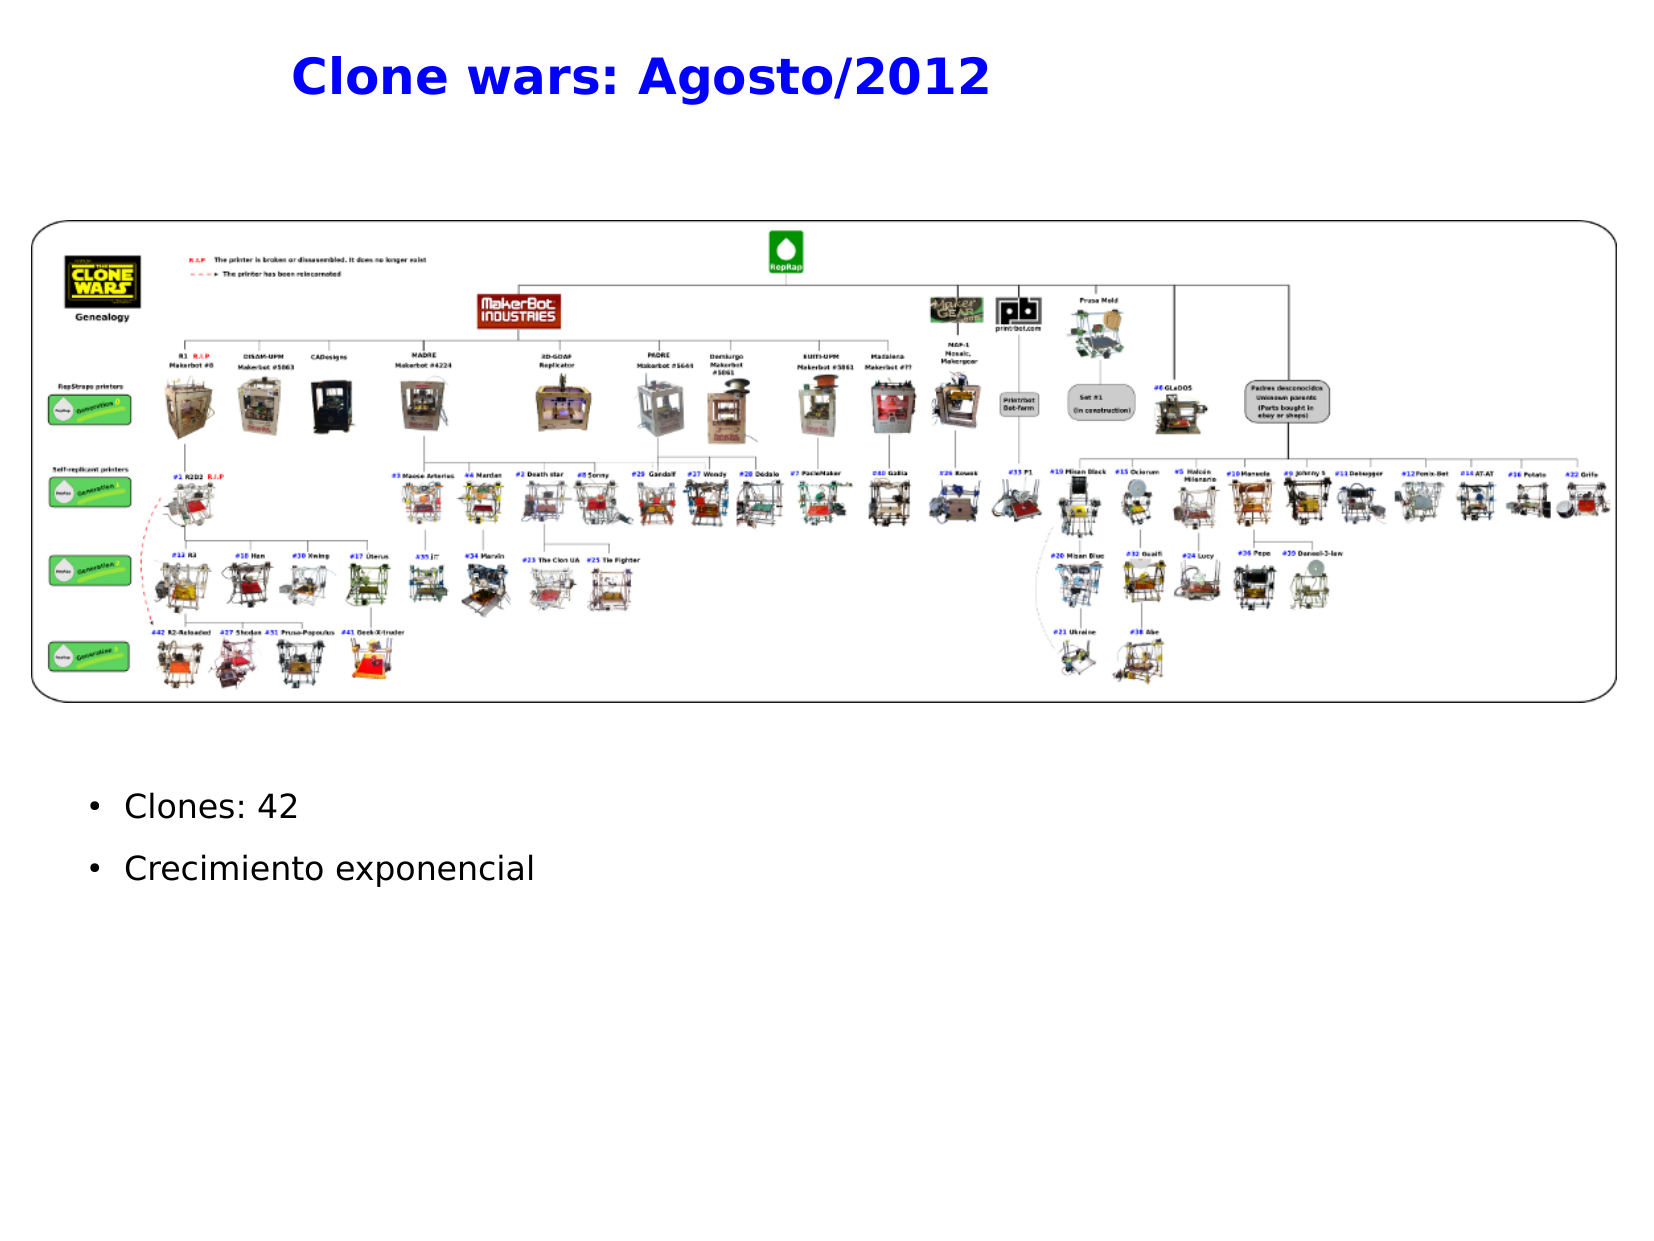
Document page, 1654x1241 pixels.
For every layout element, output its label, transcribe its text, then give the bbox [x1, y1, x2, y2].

text_box Clones: 42 Crecimiento exponencial [73, 780, 781, 896]
text_box Clone wars: Agosto/2012 [276, 40, 1026, 114]
picture [31, 220, 1617, 703]
